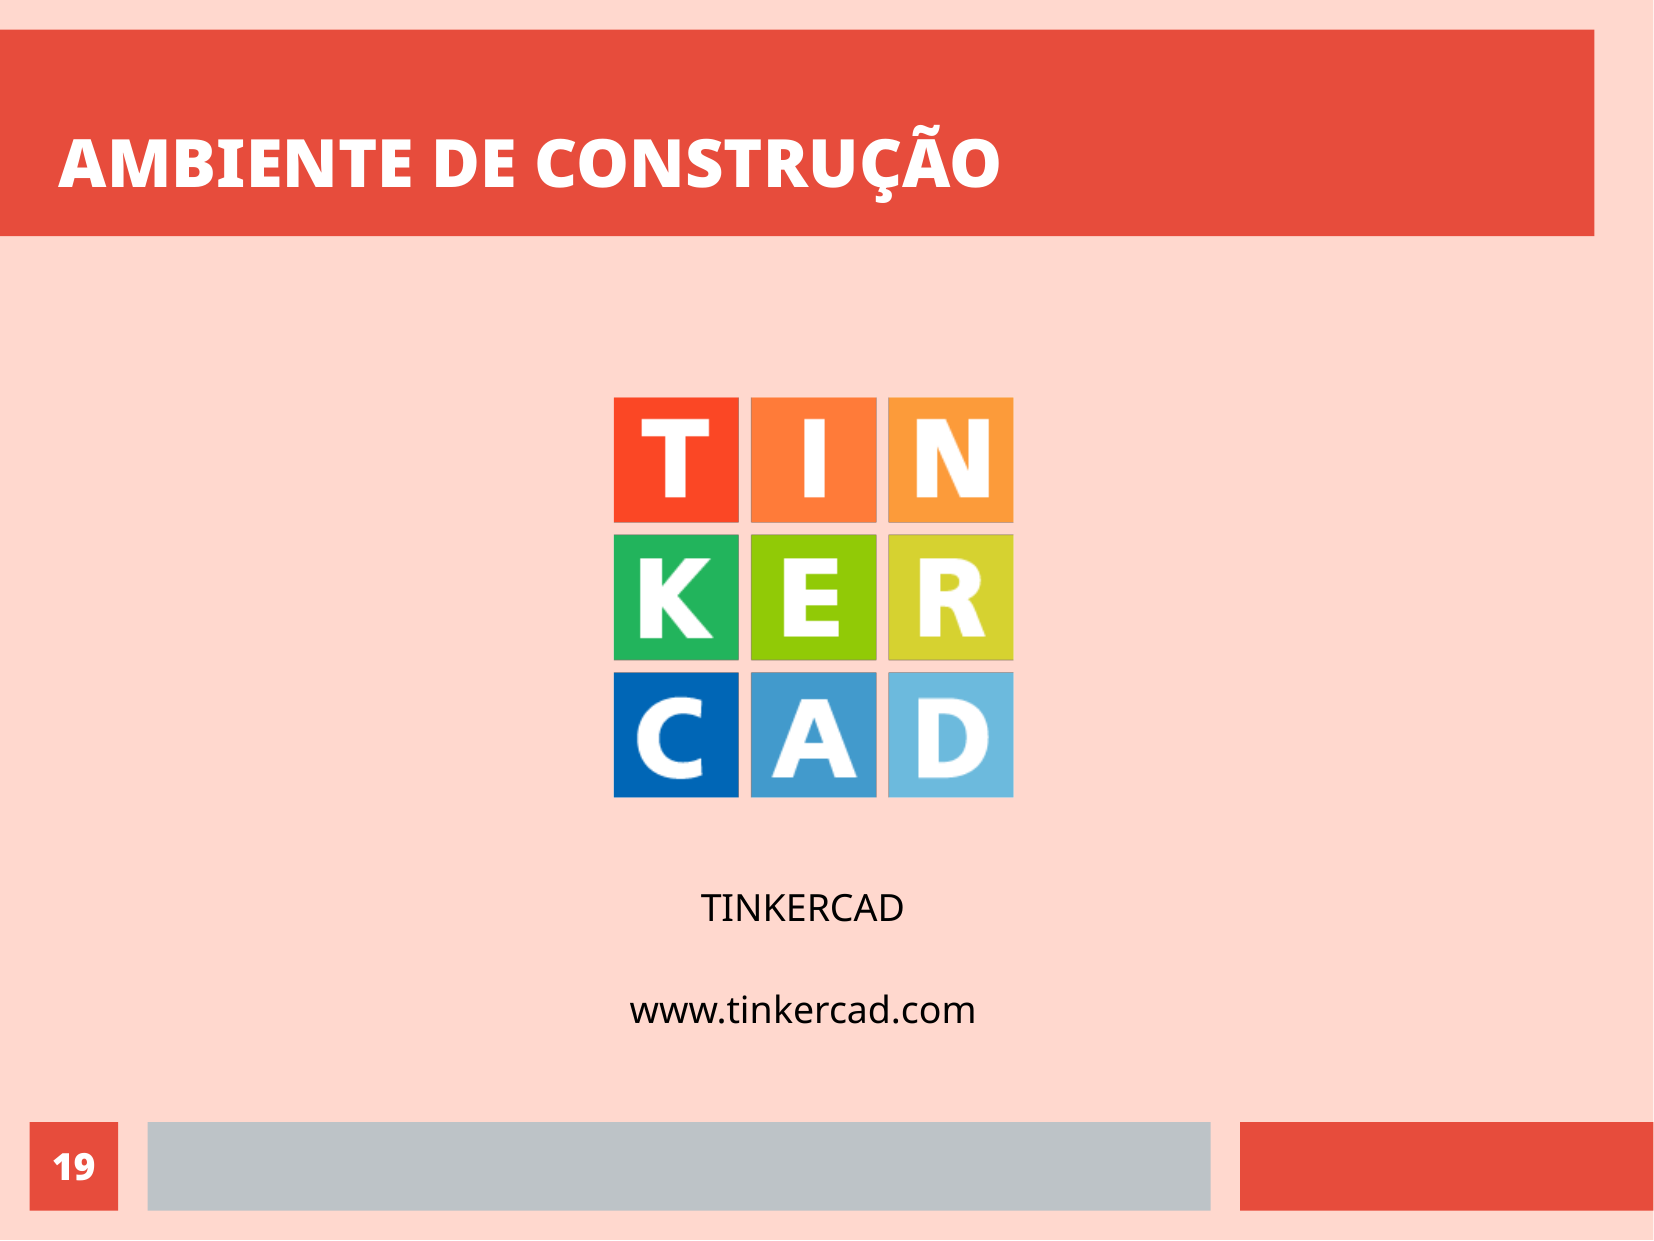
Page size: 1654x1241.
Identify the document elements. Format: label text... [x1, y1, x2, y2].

picture [345, 352, 1283, 845]
text_box TINKERCAD www.tinkercad.com [448, 874, 1158, 1031]
title AMBIENTE DE CONSTRUÇÃO [59, 59, 1595, 207]
